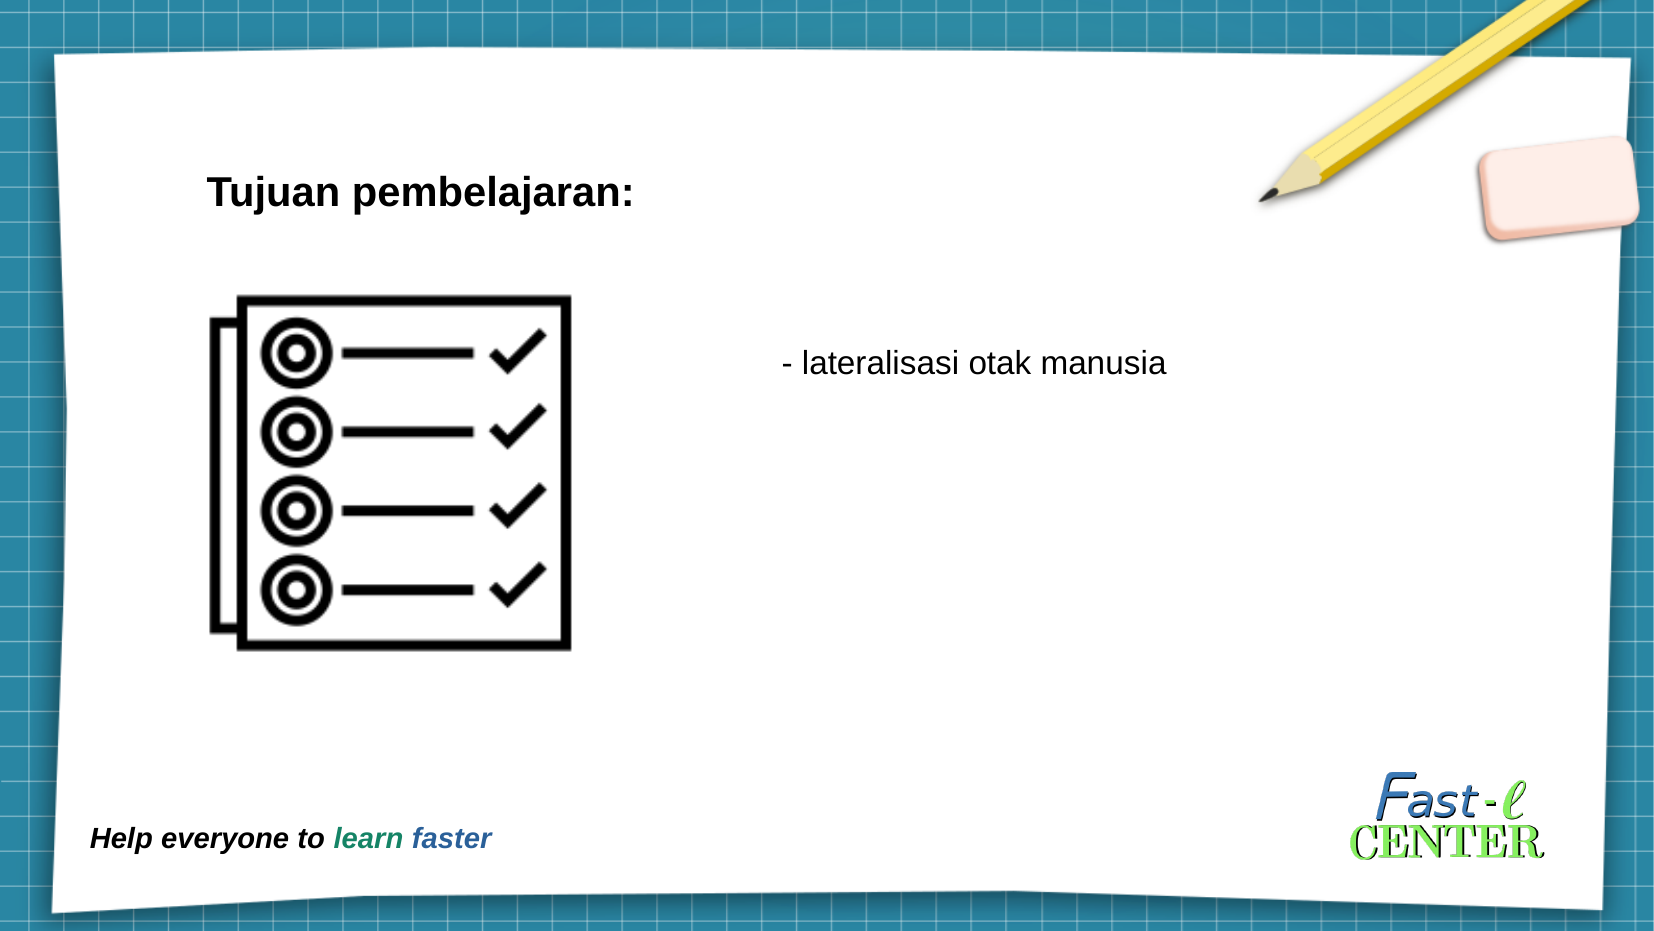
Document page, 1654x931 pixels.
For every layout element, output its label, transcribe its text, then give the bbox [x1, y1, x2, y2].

text_box - lateralisasi otak manusia [766, 337, 1182, 390]
picture [0, 0, 1654, 931]
text_box Tujuan pembelajaran: [191, 160, 676, 226]
text_box Help everyone to learn faster [75, 814, 507, 863]
